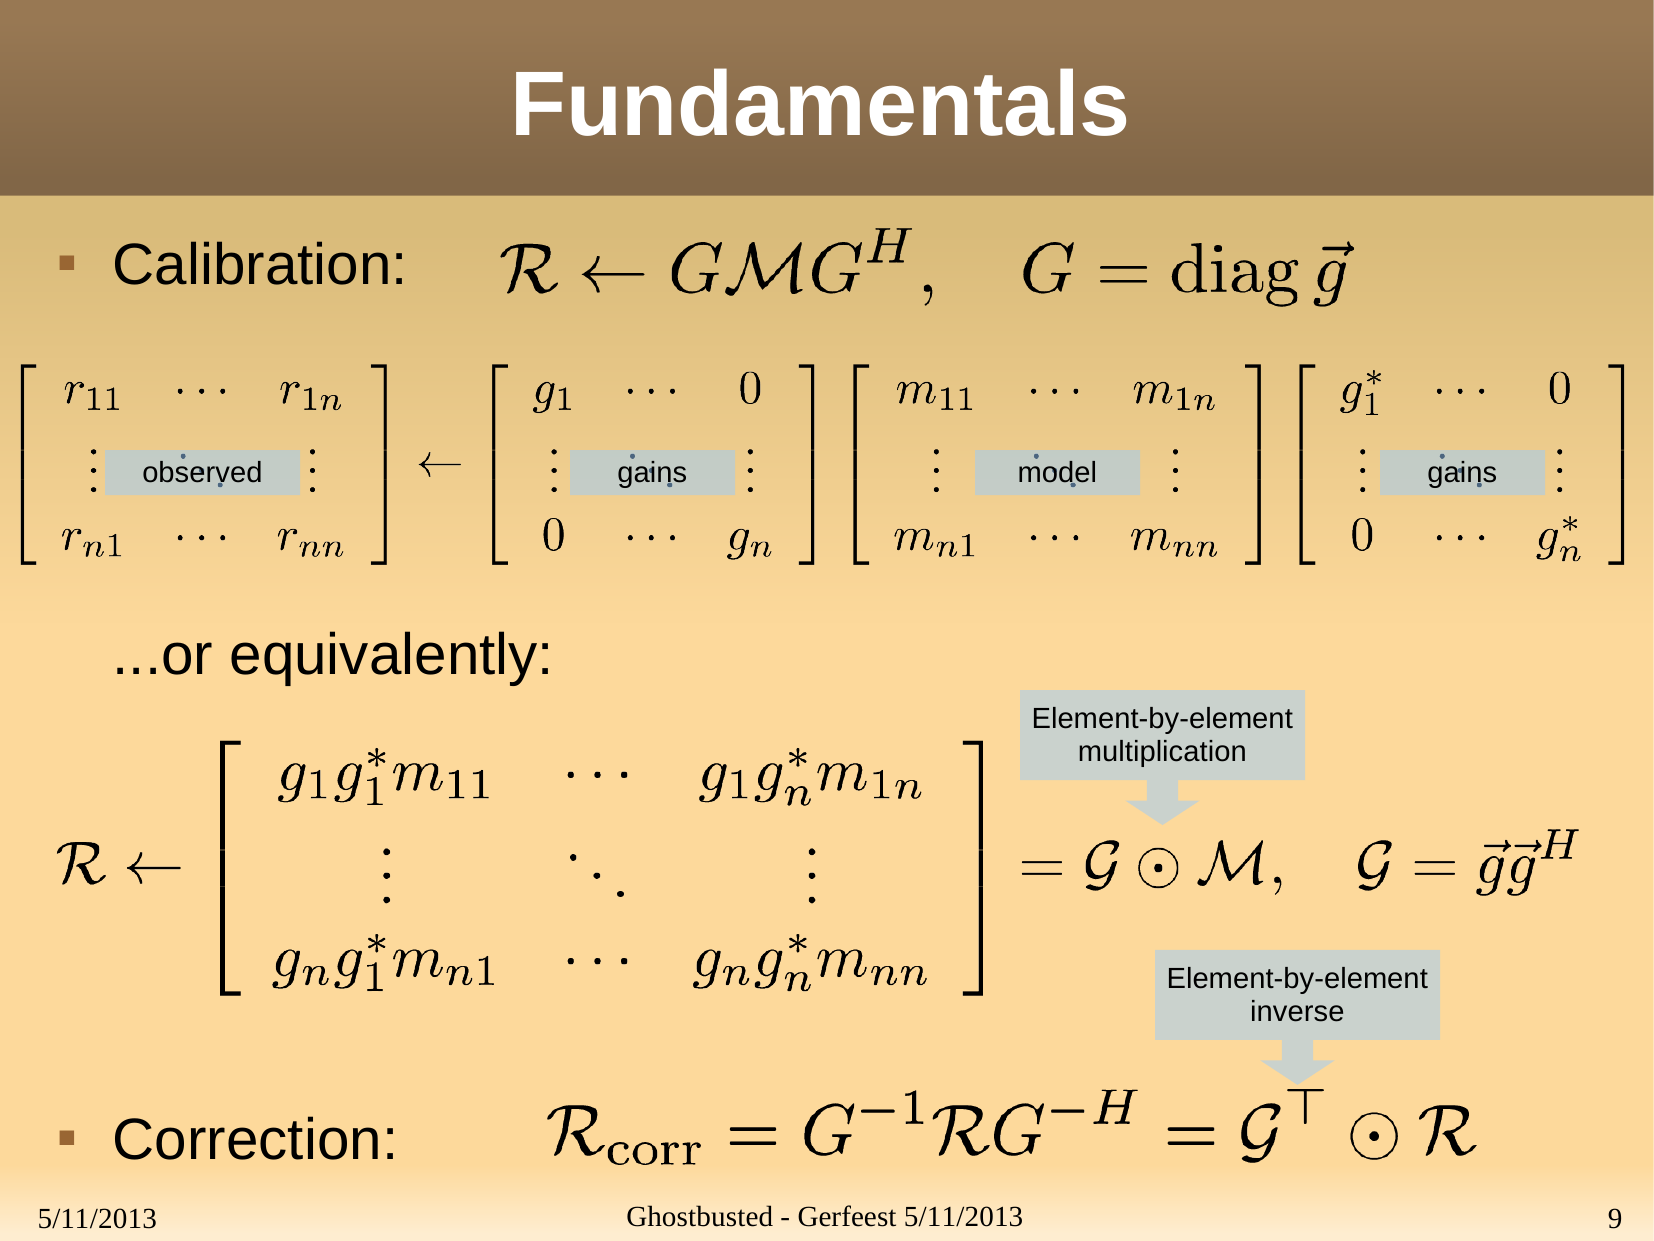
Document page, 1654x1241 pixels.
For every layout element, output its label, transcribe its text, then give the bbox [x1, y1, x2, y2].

text_box observed [105, 450, 301, 496]
text_box Element-by-element multiplication [1020, 690, 1306, 826]
list Calibration: ...or equivalently: Correction: [41, 571, 1531, 1241]
title Fundamentals [76, 0, 1565, 208]
text_box gains [570, 450, 736, 496]
picture [540, 1084, 1495, 1171]
picture [0, 0, 1654, 1241]
text_box model [975, 450, 1141, 496]
list Calibration: ...or equivalently: Correction: [41, 232, 1531, 359]
text_box gains [1380, 450, 1546, 496]
text_box Element-by-element inverse [1155, 949, 1441, 1085]
